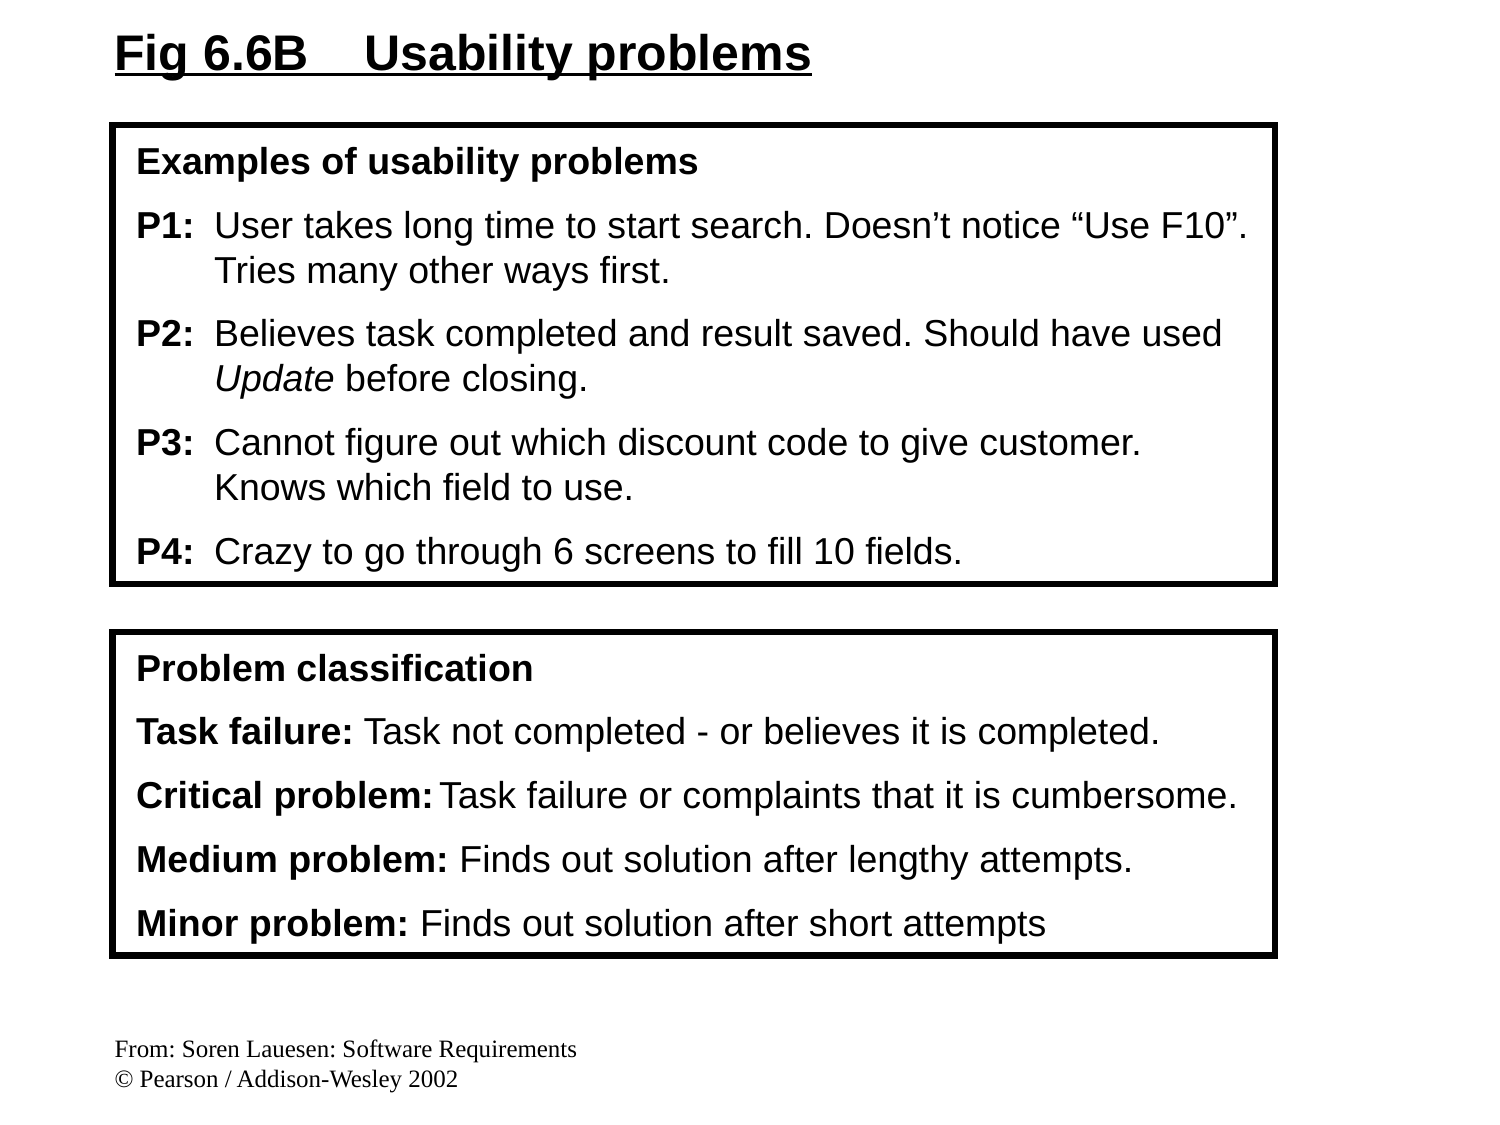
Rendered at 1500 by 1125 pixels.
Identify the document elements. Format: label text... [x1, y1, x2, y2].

text_box Fig 6.6B Usability problems [99, 12, 1085, 88]
text_box From: Soren Lauesen: Software Requirements © Pearson / Addison-Wesley 2002 [99, 1024, 638, 1100]
text_box Examples of usability problems P1: User takes long time to start search. Doesn’t notice “Use F10”. Tries many other ways first. P2: Believes task completed and result saved. Should have used Update before closing. P3: Cannot figure out which discount code to give customer. Knows which field to use. P4: Crazy to go through 6 screens to fill 10 fields. [112, 124, 1275, 584]
text_box Problem classification Task failure: Task not completed - or believes it is completed. Critical problem: Task failure or complaints that it is cumbersome. Medium problem: Finds out solution after lengthy attempts. Minor problem: Finds out solution after short attempts [112, 631, 1275, 956]
